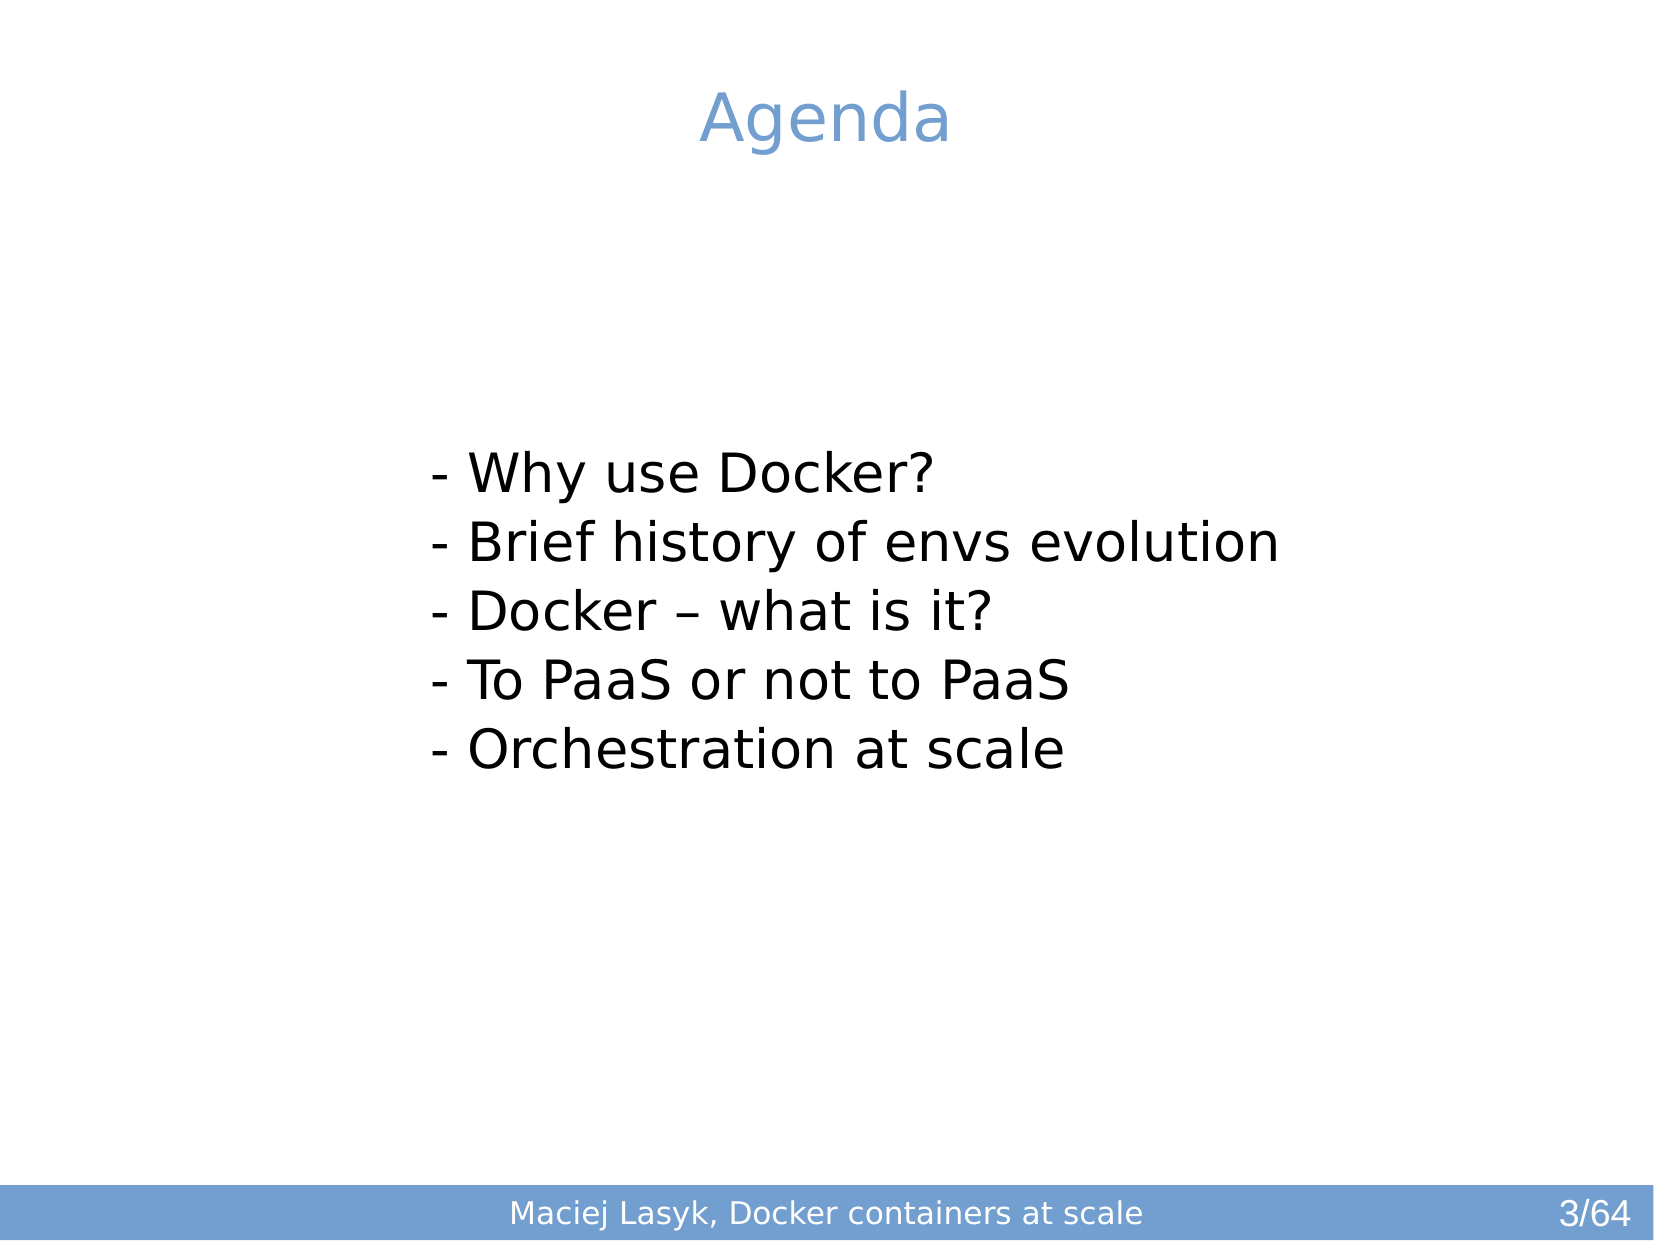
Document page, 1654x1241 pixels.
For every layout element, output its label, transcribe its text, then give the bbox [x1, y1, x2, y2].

text_box [0, 1185, 1533, 1241]
text_box - Why use Docker? - Brief history of envs evolution - Docker – what is it? - To PaaS or not to PaaS - Orchestration at scale [415, 434, 1298, 789]
text_box [1647, 1185, 1654, 1241]
text_box Maciej Lasyk, Docker containers at scale [494, 1188, 1160, 1240]
text_box 3/64 [1533, 1185, 1647, 1241]
text_box Agenda [684, 72, 969, 166]
